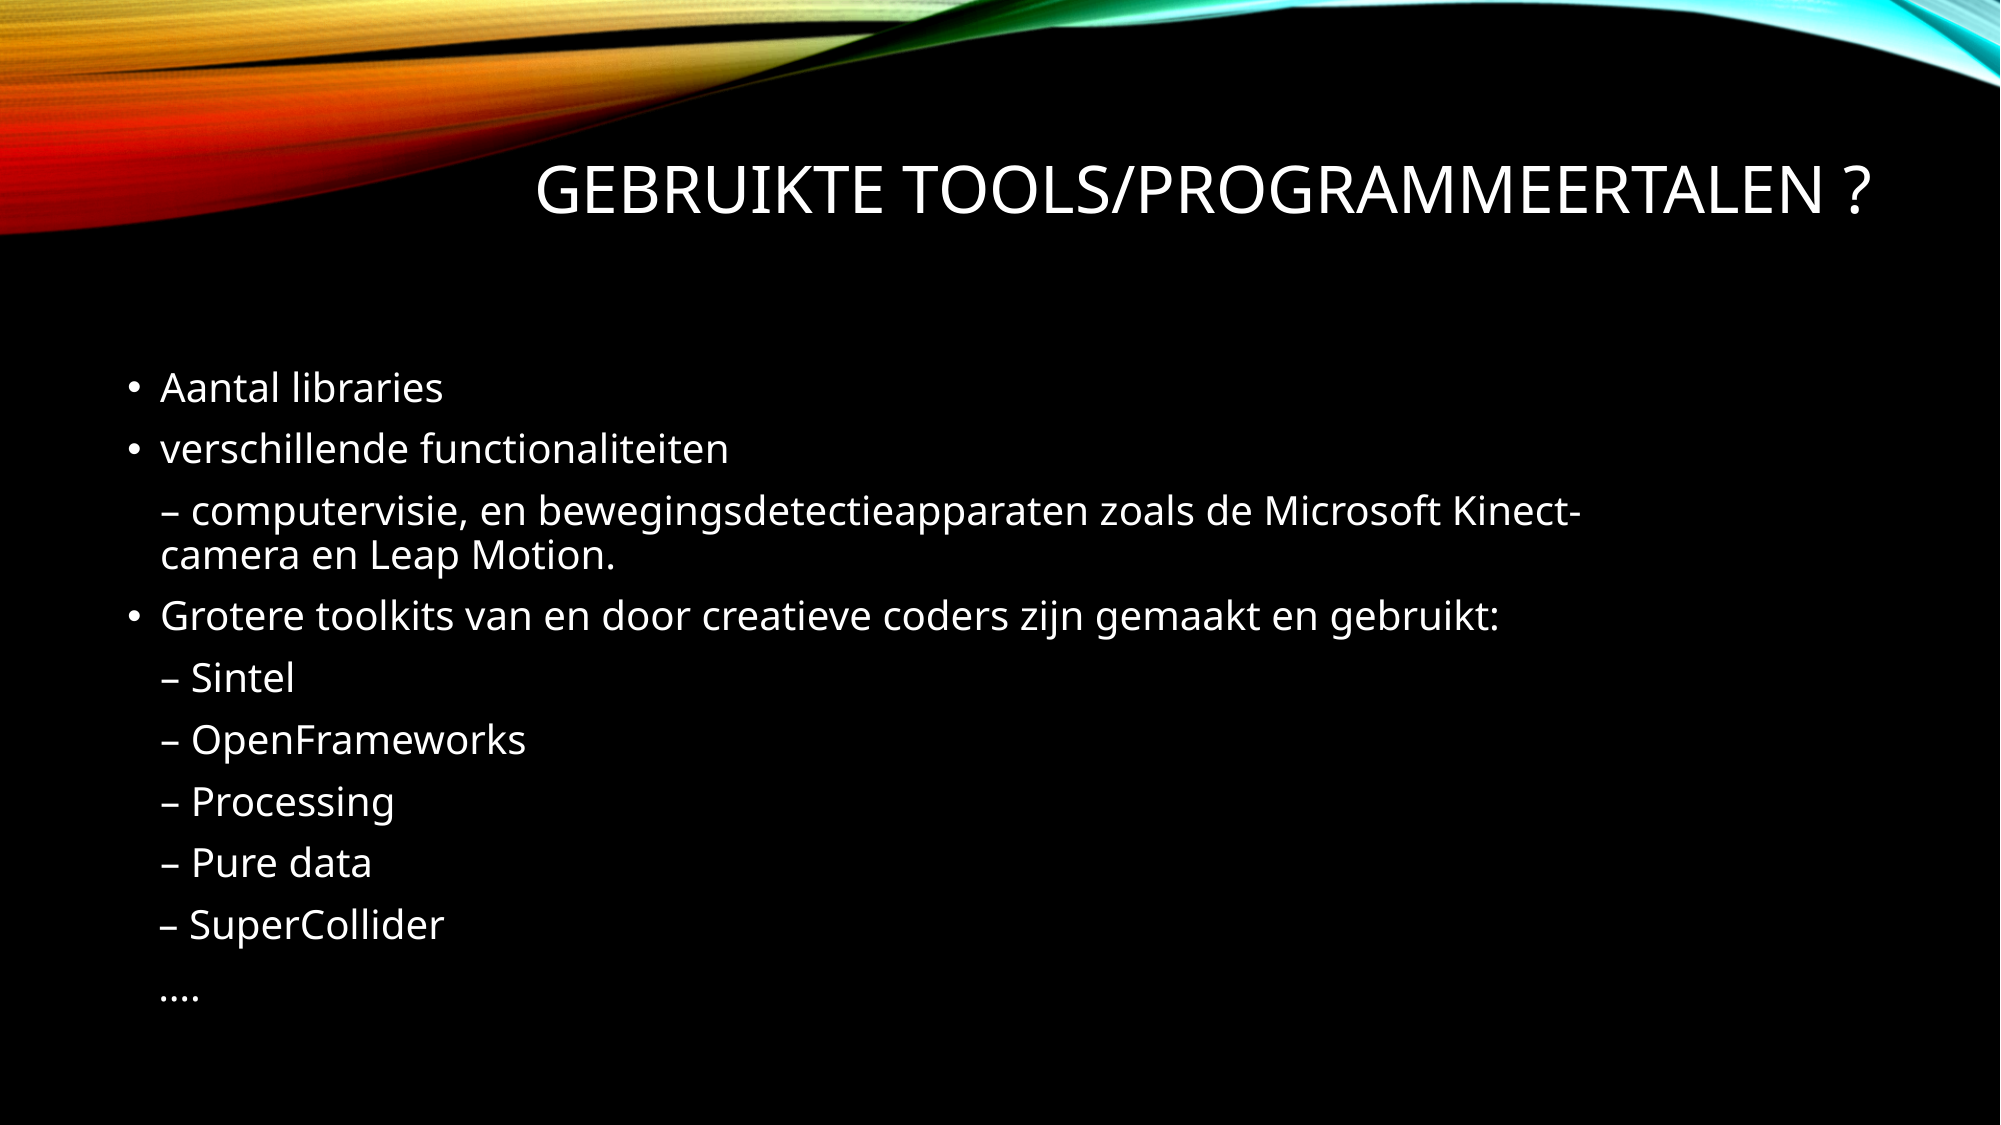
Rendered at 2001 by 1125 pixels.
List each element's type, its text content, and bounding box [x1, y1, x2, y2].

text_box Gebruikte tools/programmeertalen ? [474, 125, 1888, 338]
picture [0, 0, 2000, 237]
text_box Aantal libraries verschillende functionaliteiten – computervisie, en bewegingsdetectieapparaten zoals de Microsoft Kinect- camera en Leap Motion. Grotere toolkits van en door creatieve coders zijn gemaakt en gebruikt: – Sintel – OpenFrameworks – Processing – Pure data – SuperCollider …. [112, 360, 1888, 1021]
